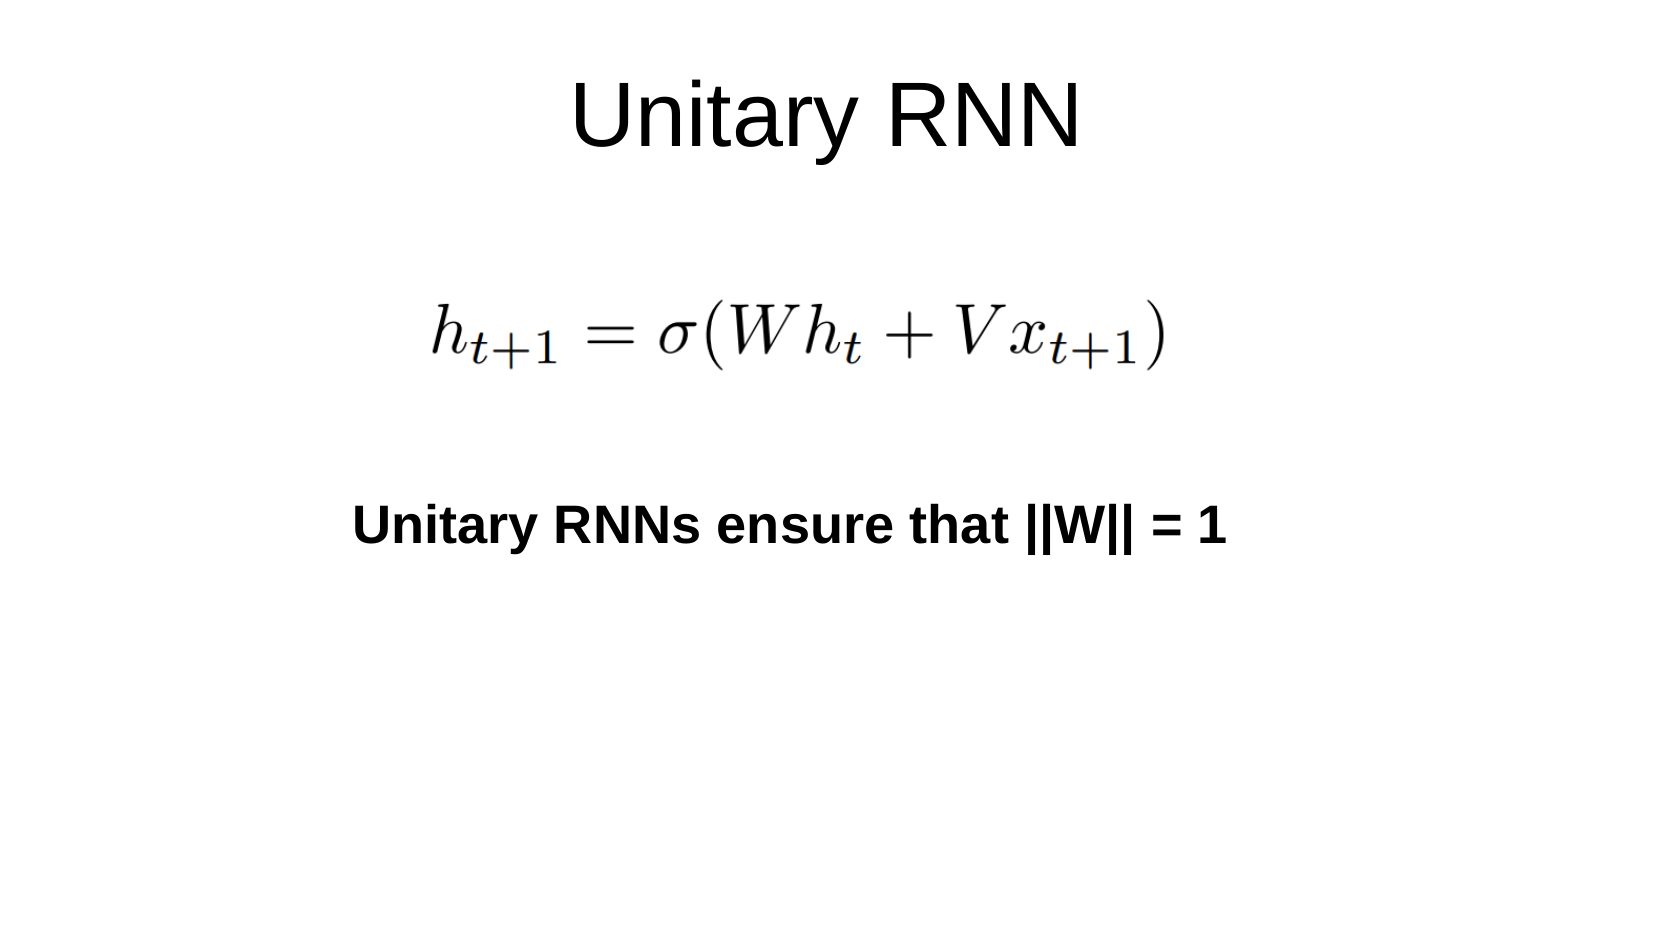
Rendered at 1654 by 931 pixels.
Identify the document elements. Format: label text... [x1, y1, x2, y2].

title Unitary RNN [82, 37, 1571, 193]
picture [376, 251, 1238, 413]
text_box Unitary RNNs ensure that ||W|| = 1 [337, 487, 1463, 684]
